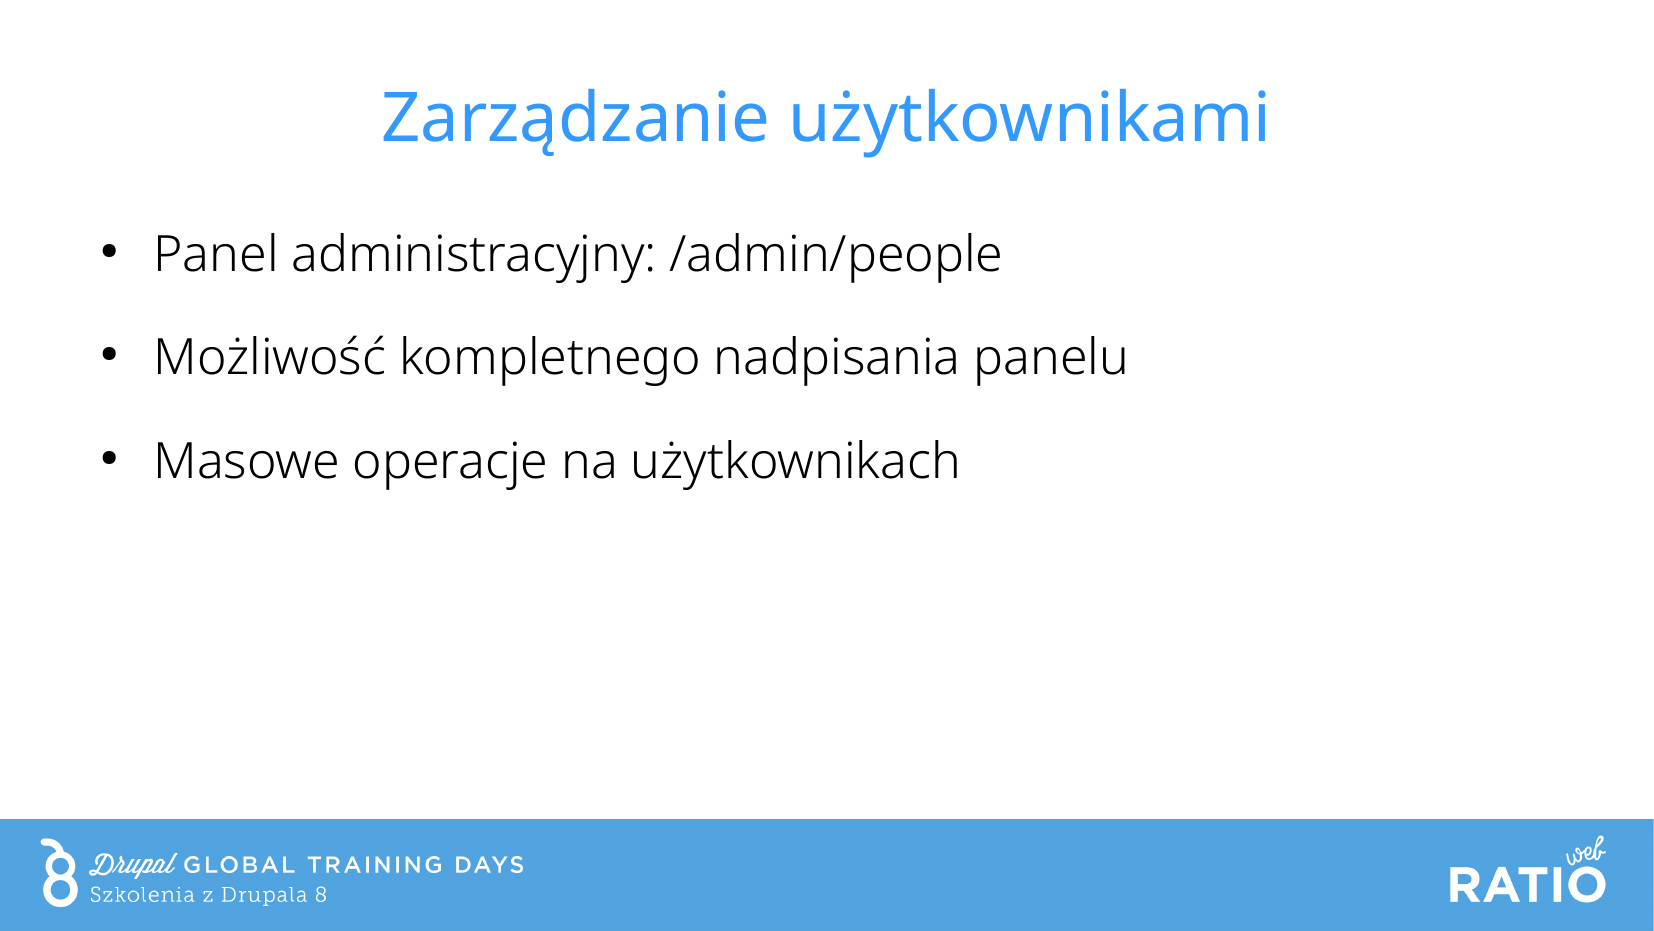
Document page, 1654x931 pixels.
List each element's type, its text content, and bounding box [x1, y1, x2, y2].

title Zarządzanie użytkownikami [82, 37, 1571, 193]
picture [0, 0, 1654, 931]
list Panel administracyjny: /admin/people Możliwość kompletnego nadpisania panelu Masowe operacje na użytkownikach [82, 217, 1571, 758]
